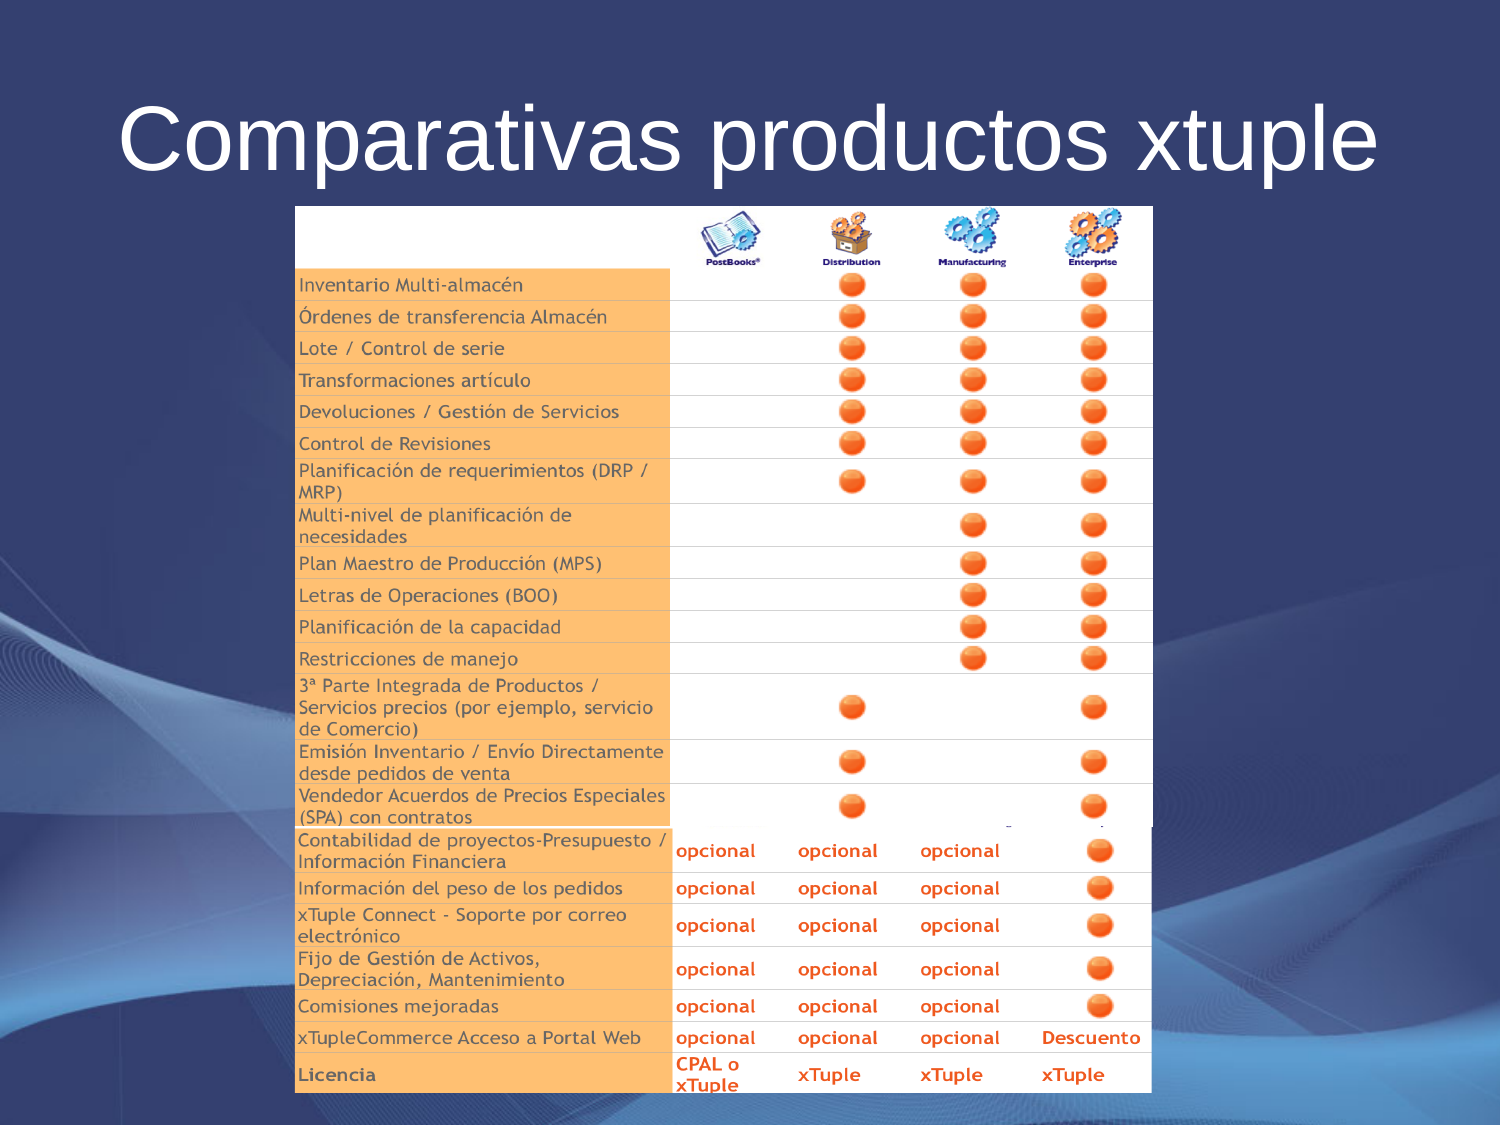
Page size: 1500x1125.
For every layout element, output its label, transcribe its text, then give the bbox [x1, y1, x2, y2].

title Comparativas productos xtuple [75, 45, 1426, 233]
picture [0, 0, 1500, 1125]
